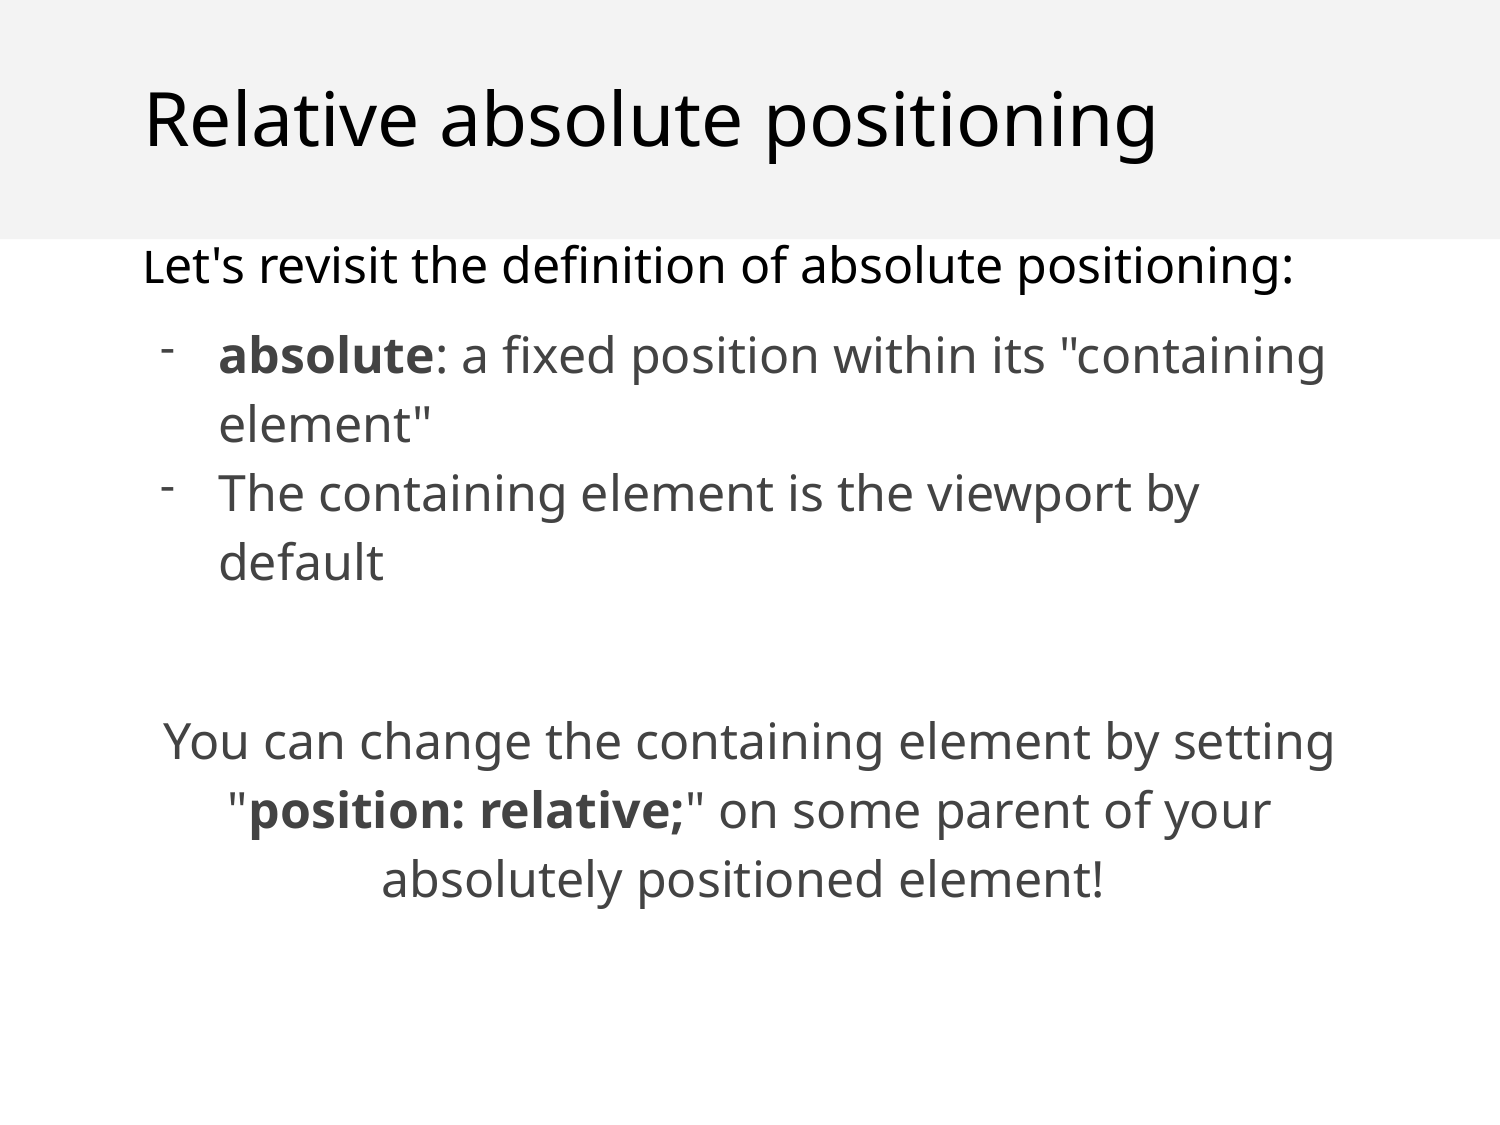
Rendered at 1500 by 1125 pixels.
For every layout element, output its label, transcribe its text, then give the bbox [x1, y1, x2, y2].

list Let's revisit the definition of absolute positioning: absolute: a fixed position within its "containing element" The containing element is the viewport by default You can change the containing element by setting "position: relative;" on some parent of your absolutely positioned element! [128, 218, 1372, 708]
title Relative absolute positioning [128, 56, 1372, 183]
